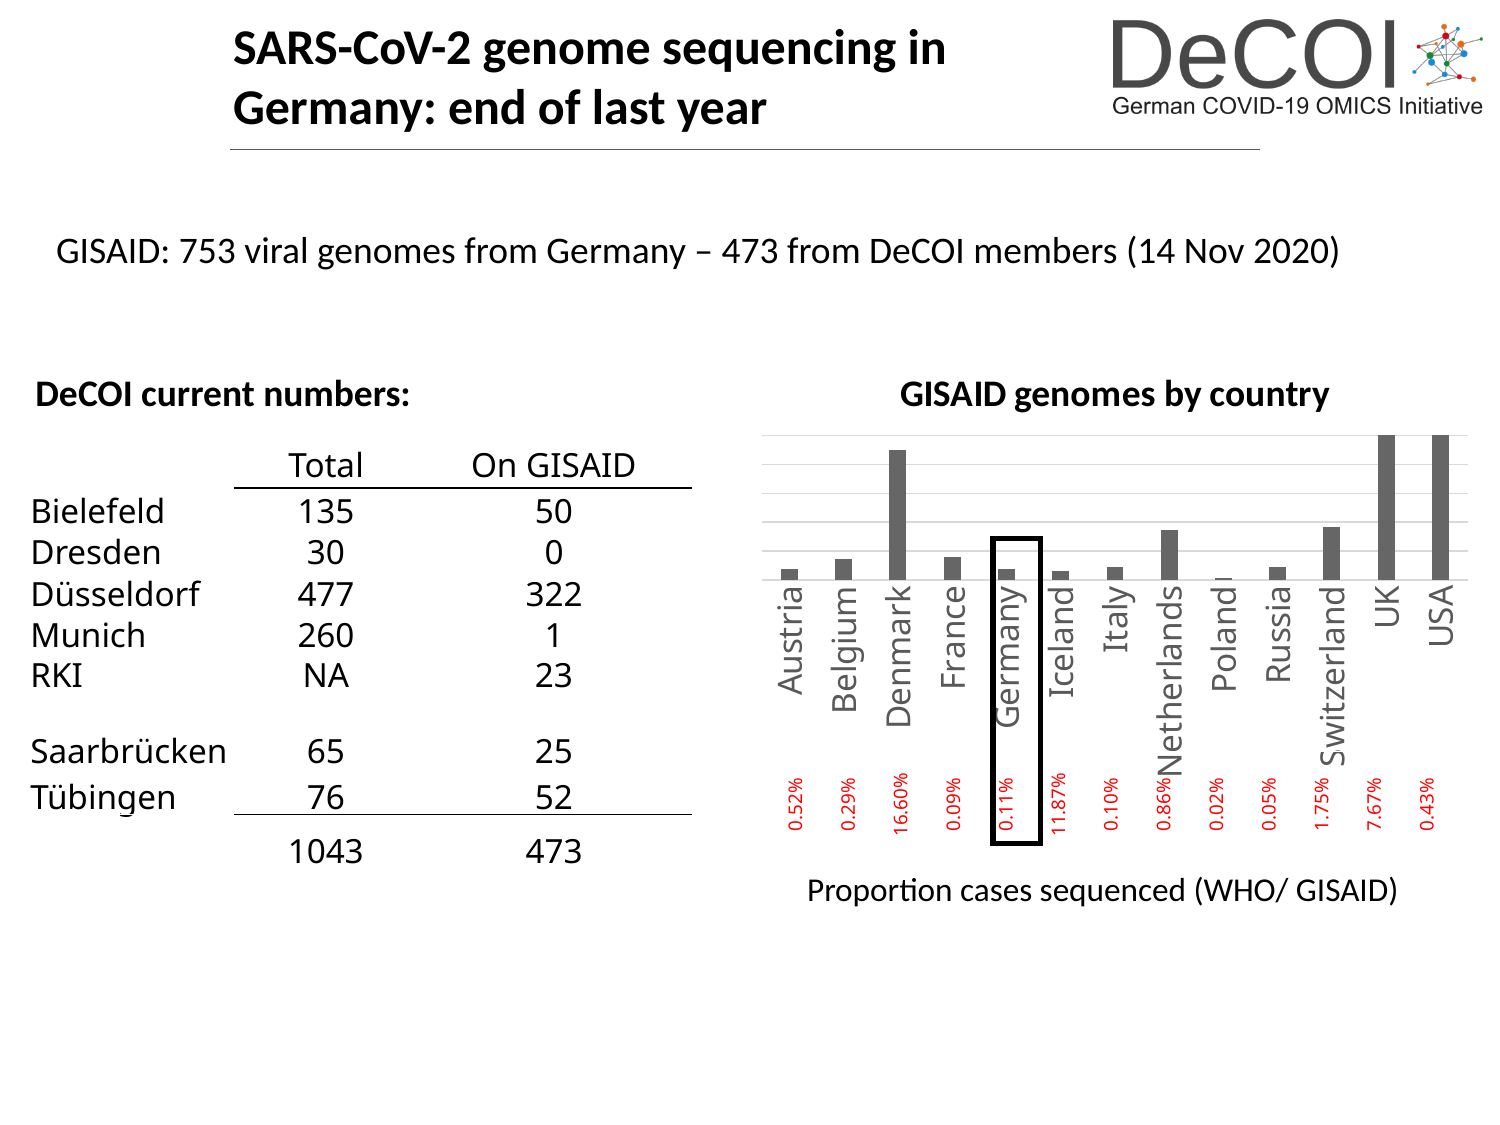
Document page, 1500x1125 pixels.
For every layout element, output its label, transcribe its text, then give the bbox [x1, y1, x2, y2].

table_cell 477 [236, 570, 416, 610]
picture [1113, 19, 1483, 114]
table_cell 135 [236, 489, 416, 528]
table_cell RKI [30, 652, 234, 692]
table_header 0.09% [940, 752, 991, 857]
table_cell 260 [236, 611, 416, 651]
table_header 0.05% [1256, 752, 1307, 857]
text_box SARS-CoV-2 genome sequencing in Germany: end of last year [218, 7, 1010, 143]
table_cell Munich [30, 611, 234, 651]
text_box GISAID: 753 viral genomes from Germany – 473 from DeCOI members (14 Nov 2020) [41, 218, 1400, 279]
table_cell 76 [236, 774, 416, 814]
text_box DeCOI current numbers: [20, 361, 427, 422]
table_cell 50 [418, 489, 690, 528]
table_header 11.87% [1045, 752, 1096, 857]
table_header 7.67% [1361, 752, 1412, 857]
table_cell 322 [418, 570, 690, 610]
table_header 16.60% [887, 752, 938, 857]
text_box Proportion cases sequenced (WHO/ GISAID) [792, 861, 1454, 917]
table_cell 25 [418, 693, 690, 773]
table_header 0.10% [1098, 752, 1149, 857]
table_header 0.52% [782, 752, 833, 857]
table_cell [30, 815, 234, 885]
table_cell 1 [418, 611, 690, 651]
table_header 0.02% [1203, 752, 1254, 857]
table_header On GISAID [418, 418, 690, 487]
table_header [30, 422, 234, 487]
table_cell Düsseldorf [30, 570, 234, 610]
table_cell 23 [418, 652, 690, 692]
table_header 1.75% [1308, 752, 1359, 857]
table_cell 0 [418, 529, 690, 569]
table_cell 1043 [236, 815, 416, 885]
table_header 0.43% [1414, 752, 1465, 857]
table_cell Saarbrücken [30, 693, 234, 773]
table_cell 30 [236, 529, 416, 569]
table_cell 65 [236, 693, 416, 773]
table_cell 52 [418, 774, 690, 814]
table_header 0.86% [1151, 752, 1201, 857]
table_header 0.29% [835, 752, 886, 857]
table_cell Dresden [30, 529, 234, 569]
chart [747, 349, 1483, 787]
chart [996, 541, 1038, 751]
table_cell Tübingen [30, 774, 234, 814]
table_cell Bielefeld [30, 489, 234, 528]
table_header 0.11% [996, 752, 1038, 841]
table_header Total [236, 422, 416, 487]
table_cell 473 [418, 815, 690, 885]
table_header 0.11% [993, 752, 1044, 857]
table_cell NA [236, 652, 416, 692]
